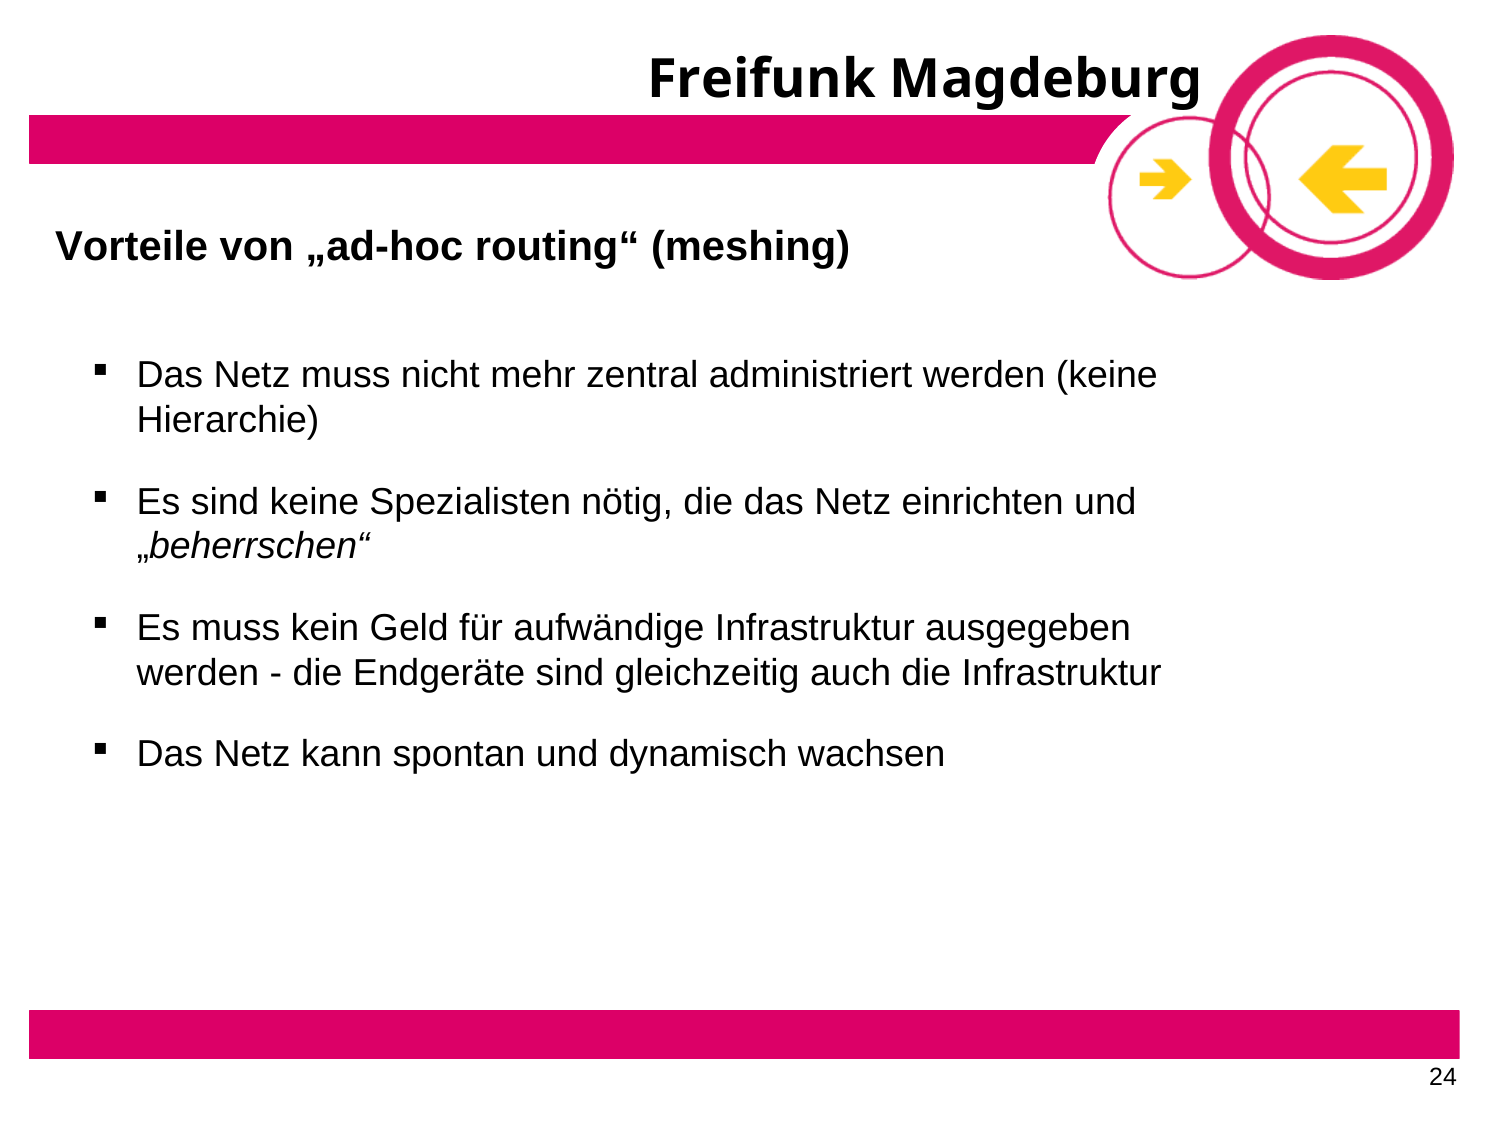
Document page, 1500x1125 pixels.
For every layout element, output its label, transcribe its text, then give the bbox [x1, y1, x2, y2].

text_box Das Netz muss nicht mehr zentral administriert werden (keine Hierarchie) Es sind keine Spezialisten nötig, die das Netz einrichten und „beherrschen“ Es muss kein Geld für aufwändige Infrastruktur ausgegeben werden - die Endgeräte sind gleichzeitig auch die Infrastruktur Das Netz kann spontan und dynamisch wachsen [29, 351, 1259, 1018]
text_box Vorteile von „ad-hoc routing“ (meshing) [55, 219, 1048, 298]
picture [1107, 35, 1454, 280]
